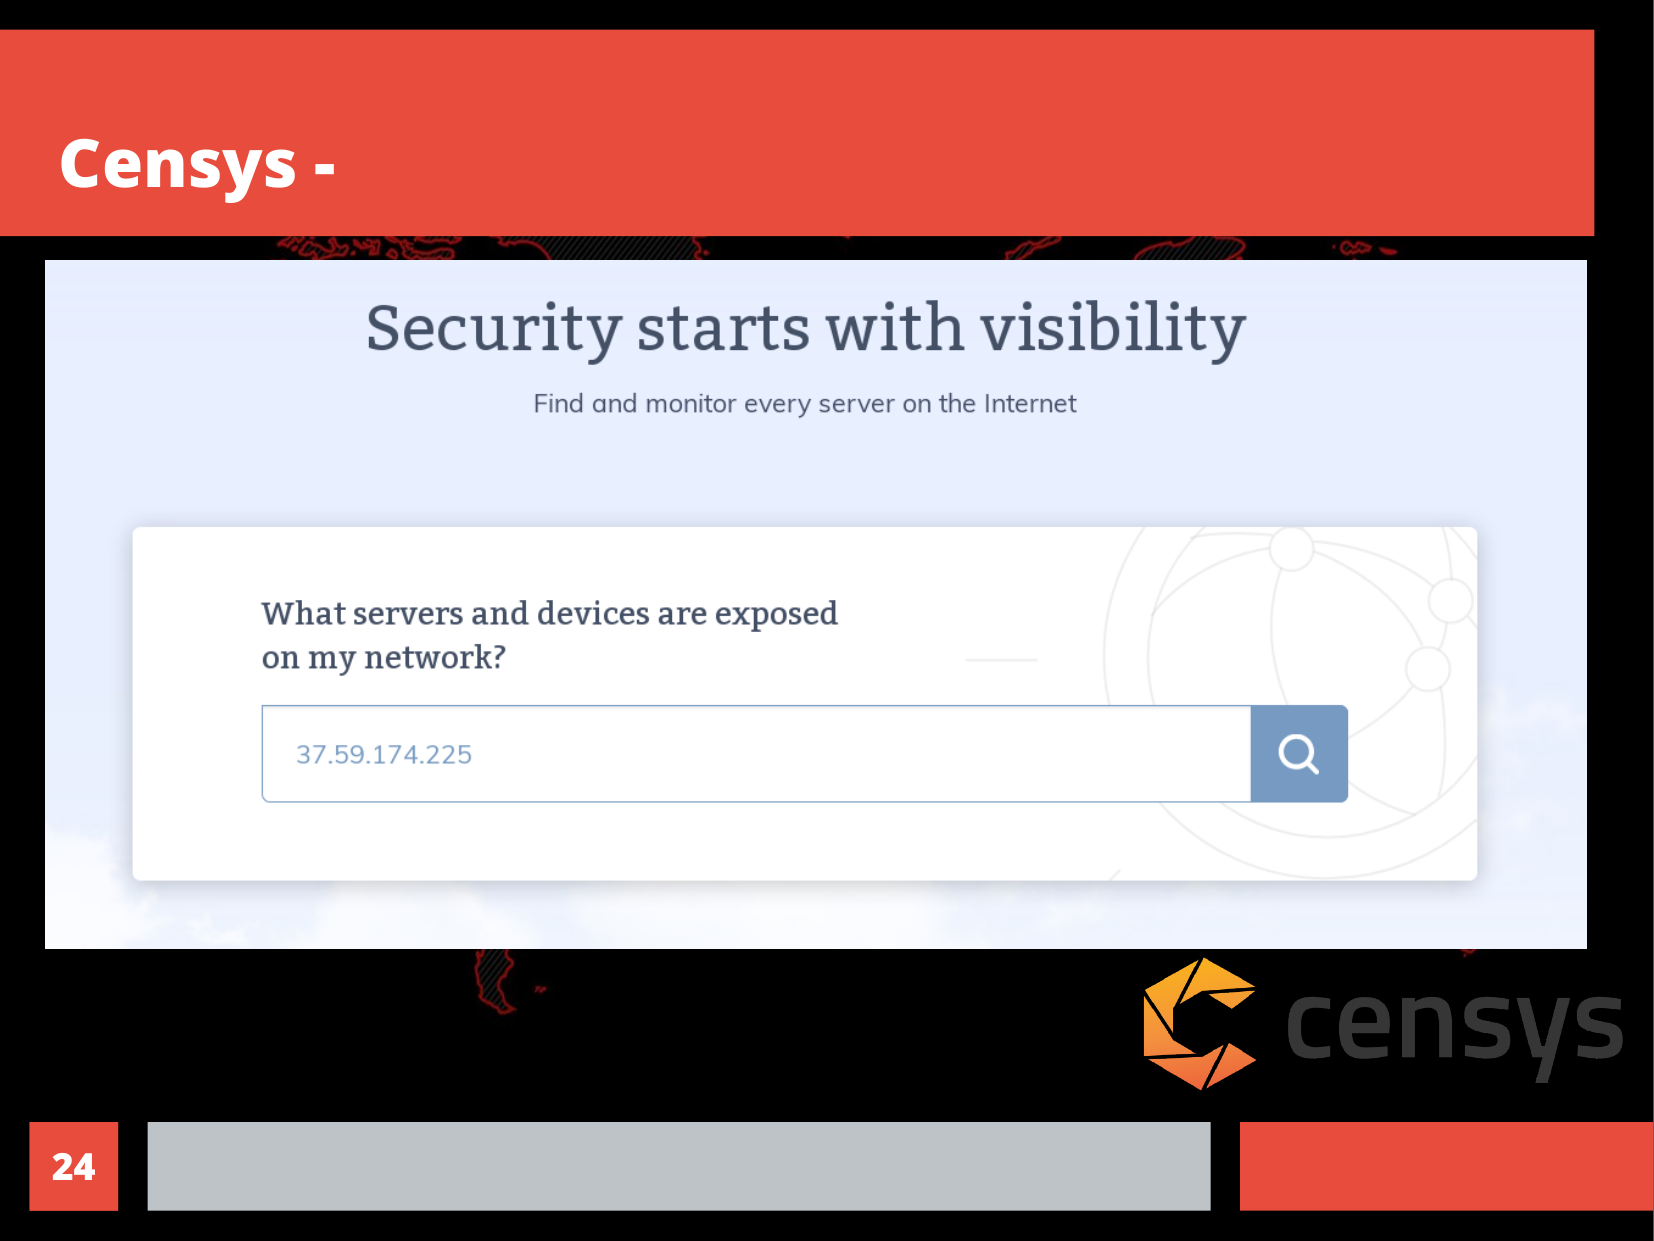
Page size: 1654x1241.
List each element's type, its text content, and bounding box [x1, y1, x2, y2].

picture [0, 0, 1654, 1241]
title Censys - [59, 59, 1595, 207]
